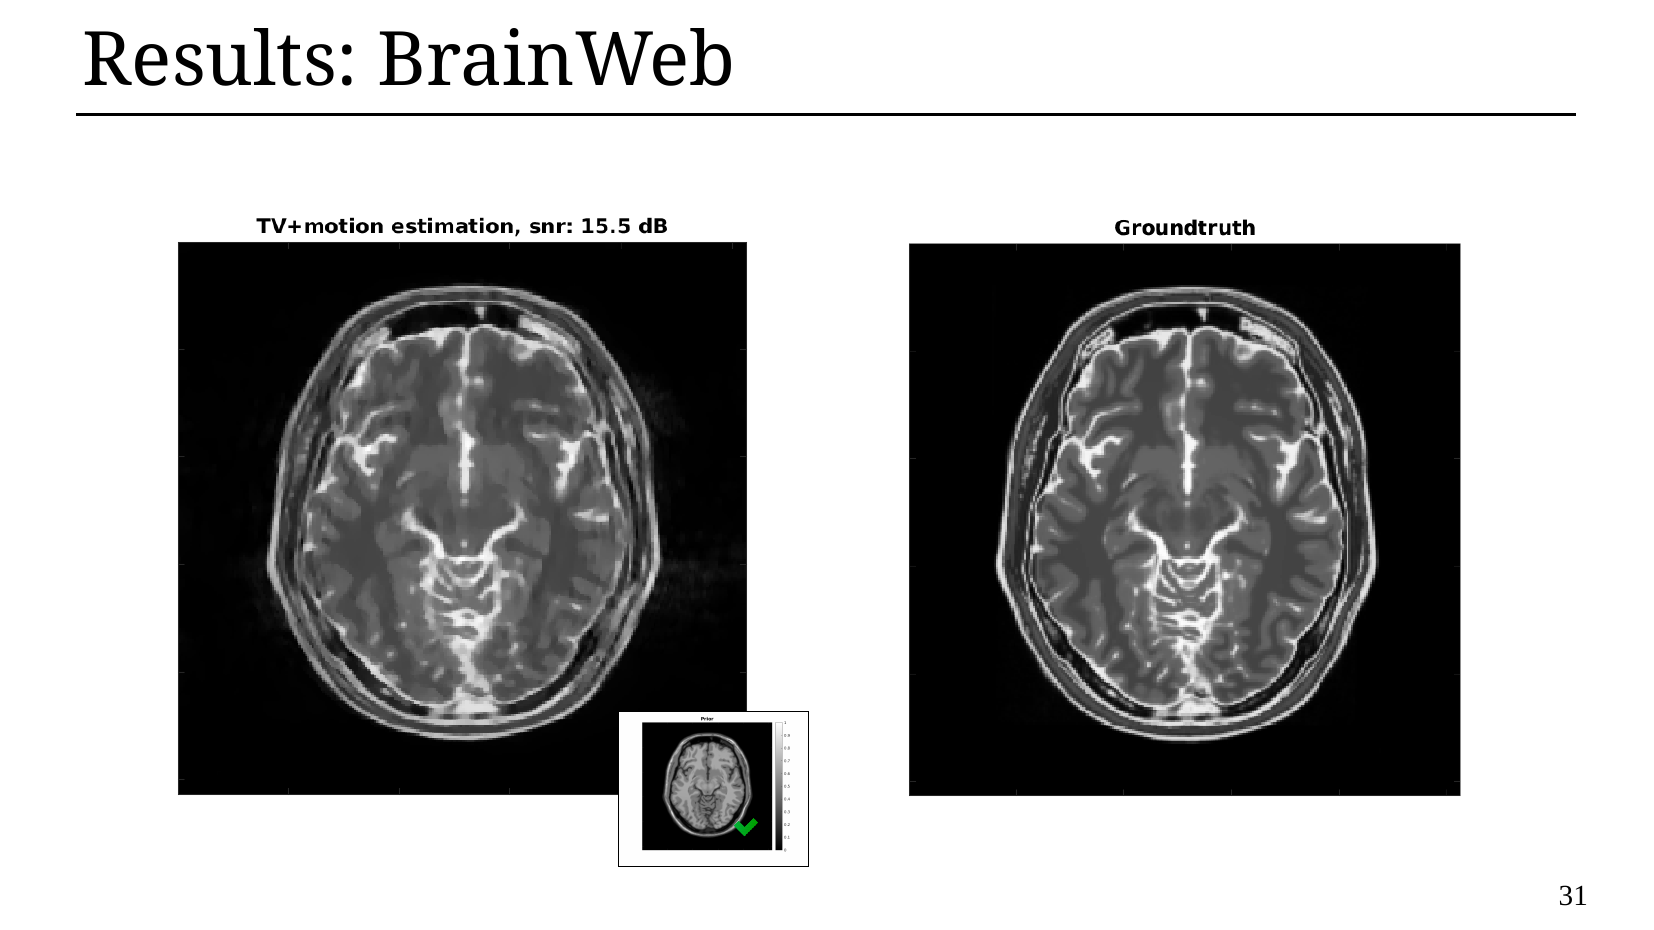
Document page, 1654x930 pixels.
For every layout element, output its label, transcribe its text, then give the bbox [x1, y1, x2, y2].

picture [30, 192, 1588, 870]
title Results: BrainWeb [82, 7, 1571, 106]
